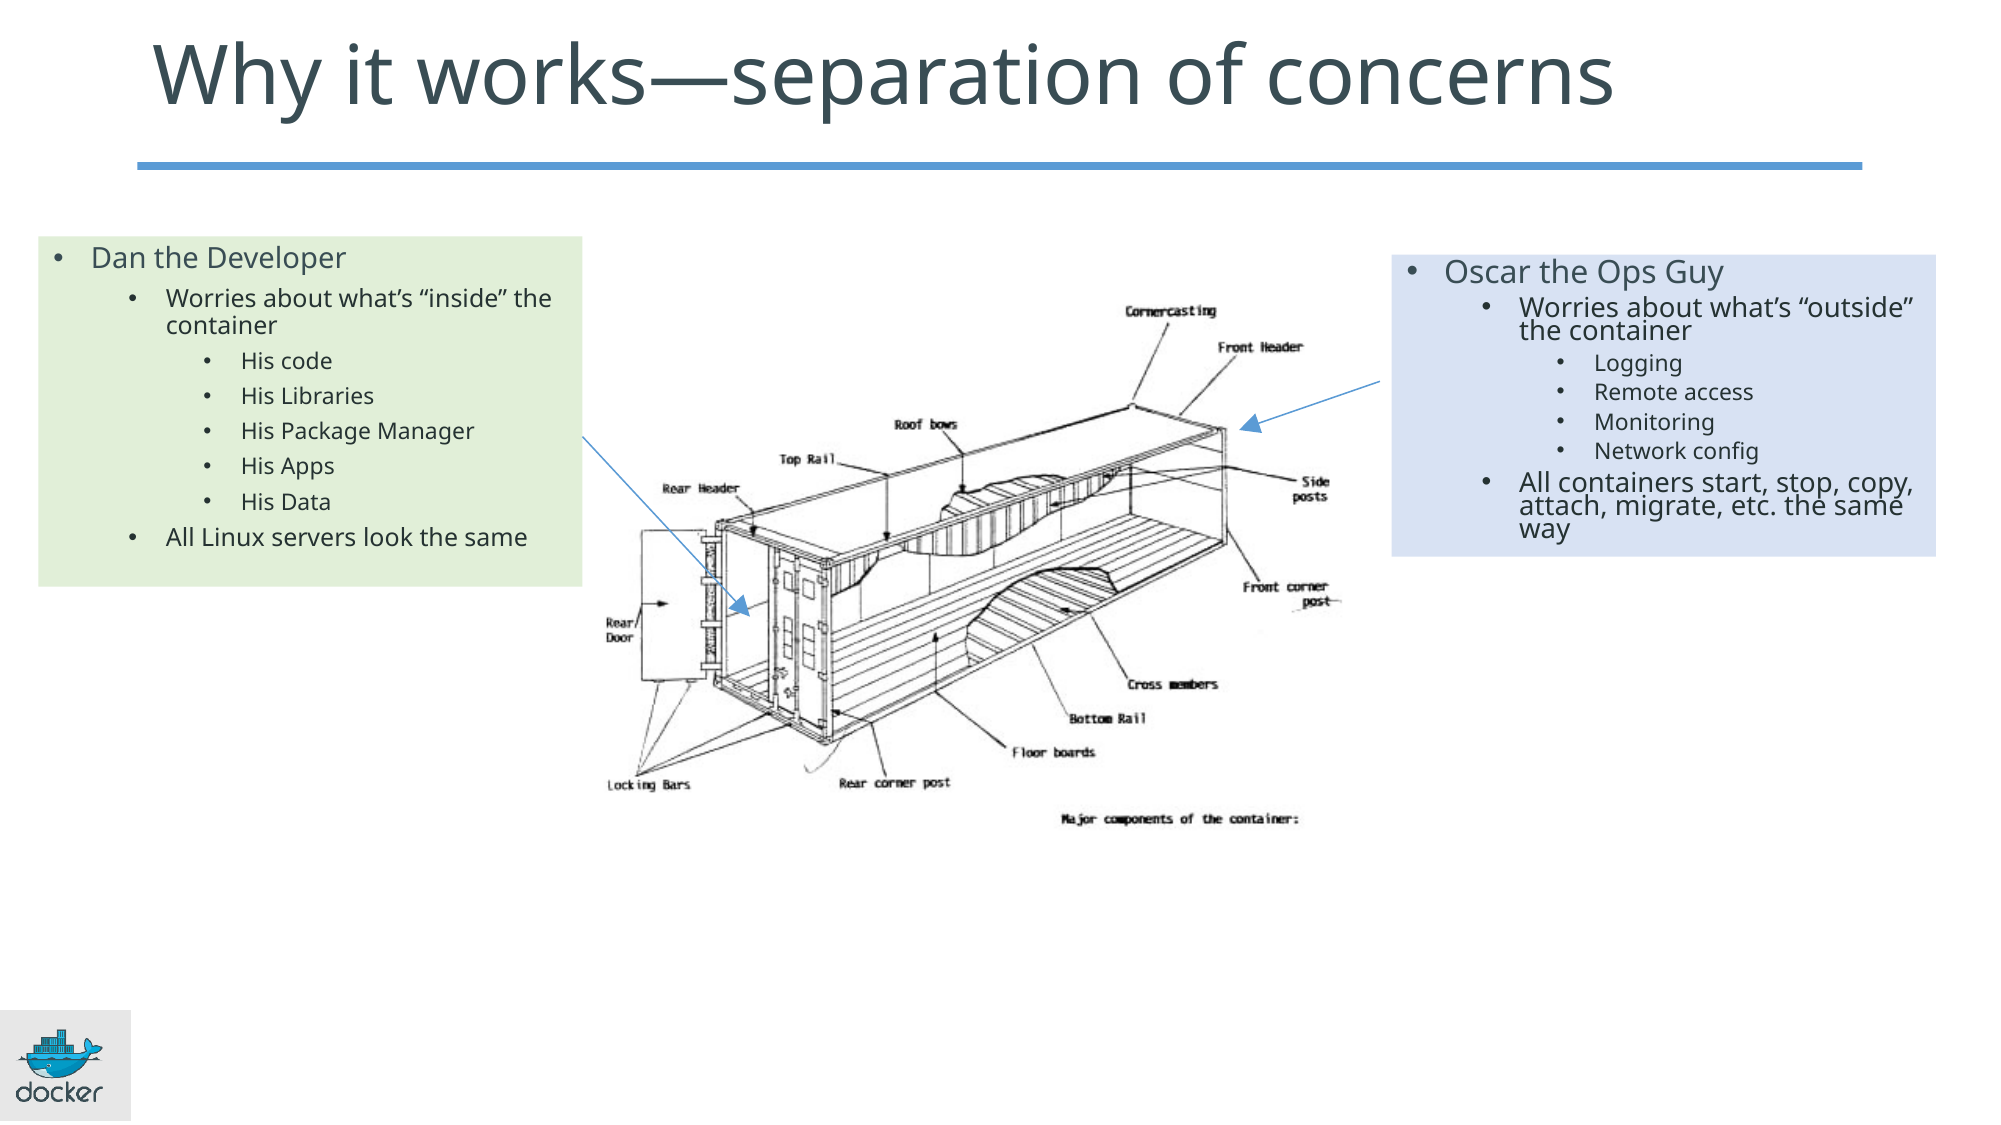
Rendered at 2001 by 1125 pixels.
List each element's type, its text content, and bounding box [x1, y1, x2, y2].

title Why it works—separation of concerns [137, 22, 1863, 133]
list Dan the Developer Worries about what’s “inside” the container His code His Libraries His Package Manager His Apps His Data All Linux servers look the same [38, 236, 583, 587]
picture [582, 300, 1558, 1002]
picture [0, 1010, 131, 1121]
text_box Oscar the Ops Guy Worries about what’s “outside” the container Logging Remote access Monitoring Network config All containers start, stop, copy, attach, migrate, etc. the same way [1391, 254, 1936, 557]
